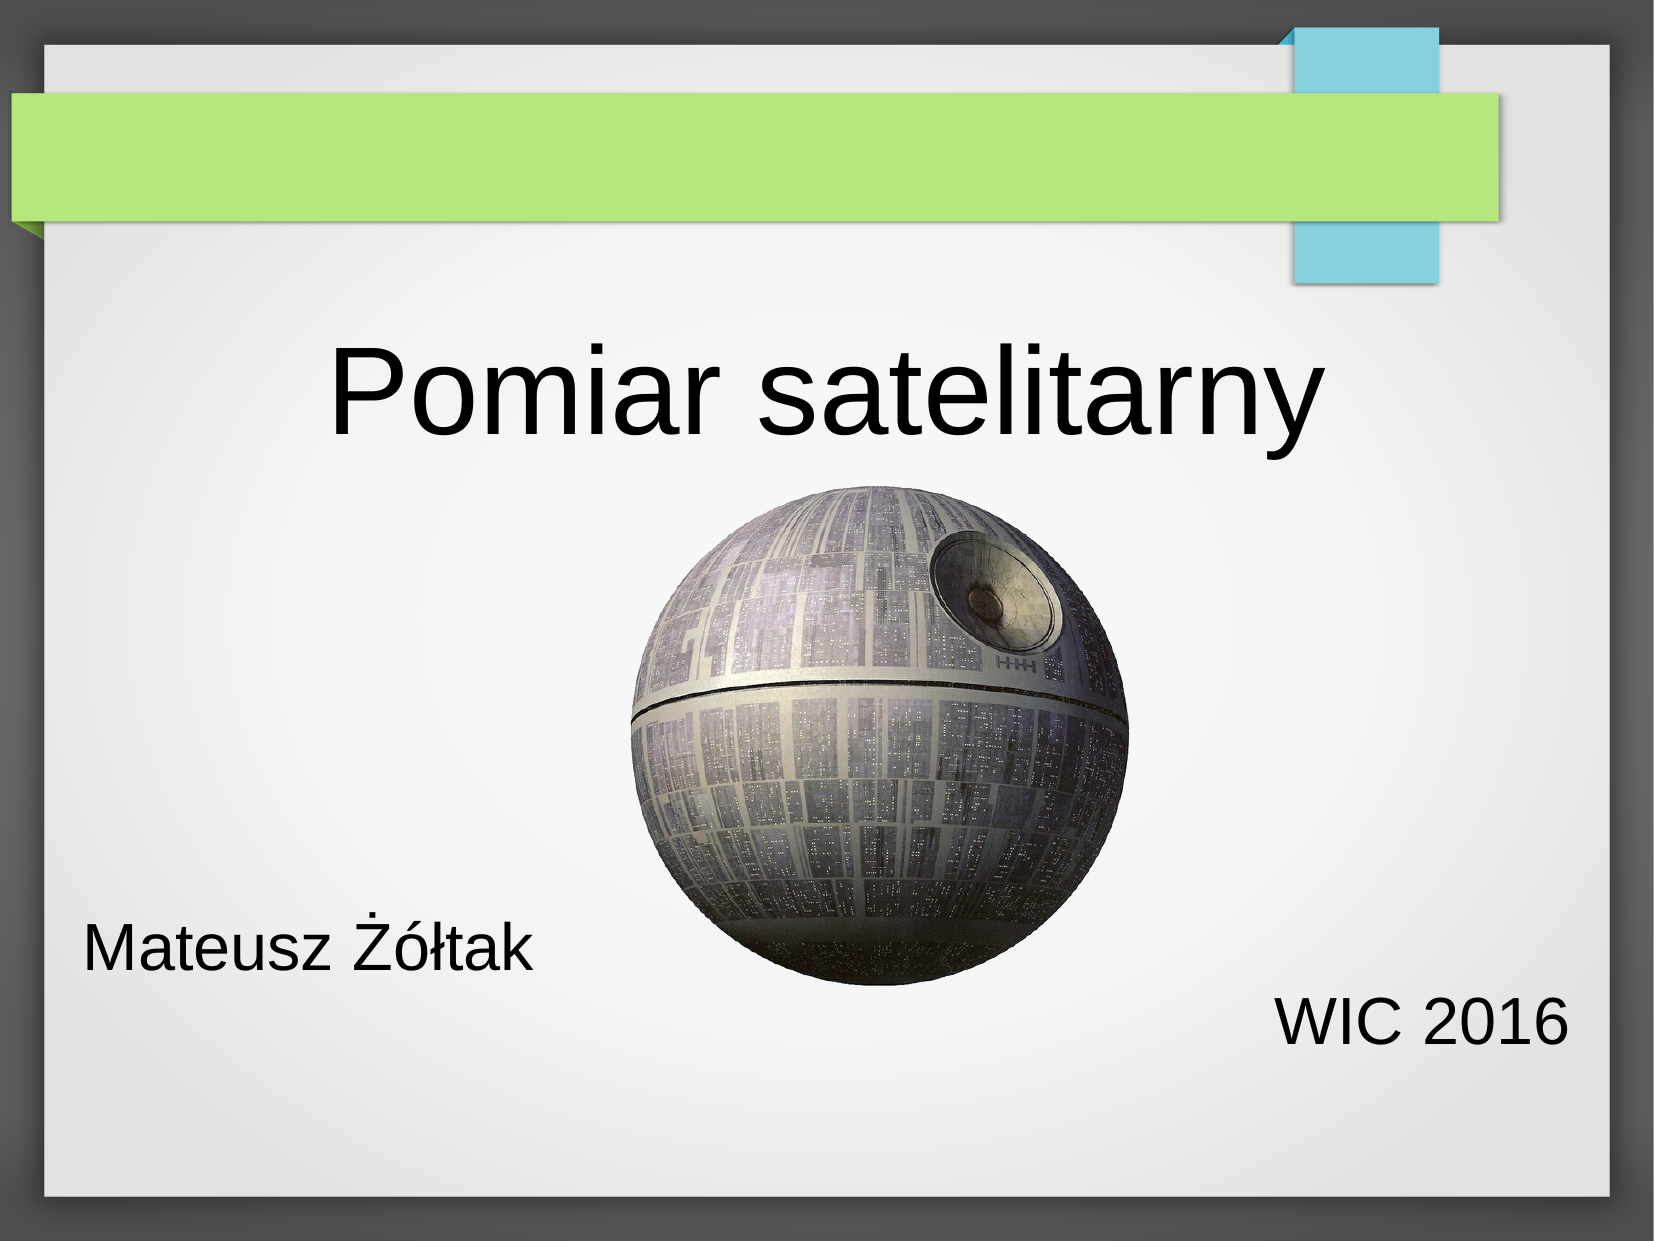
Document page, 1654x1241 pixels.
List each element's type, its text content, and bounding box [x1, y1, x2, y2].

picture [0, 0, 1654, 1241]
subtitle Pomiar satelitarny Mateusz Żółtak WIC 2016 [82, 295, 1571, 1086]
